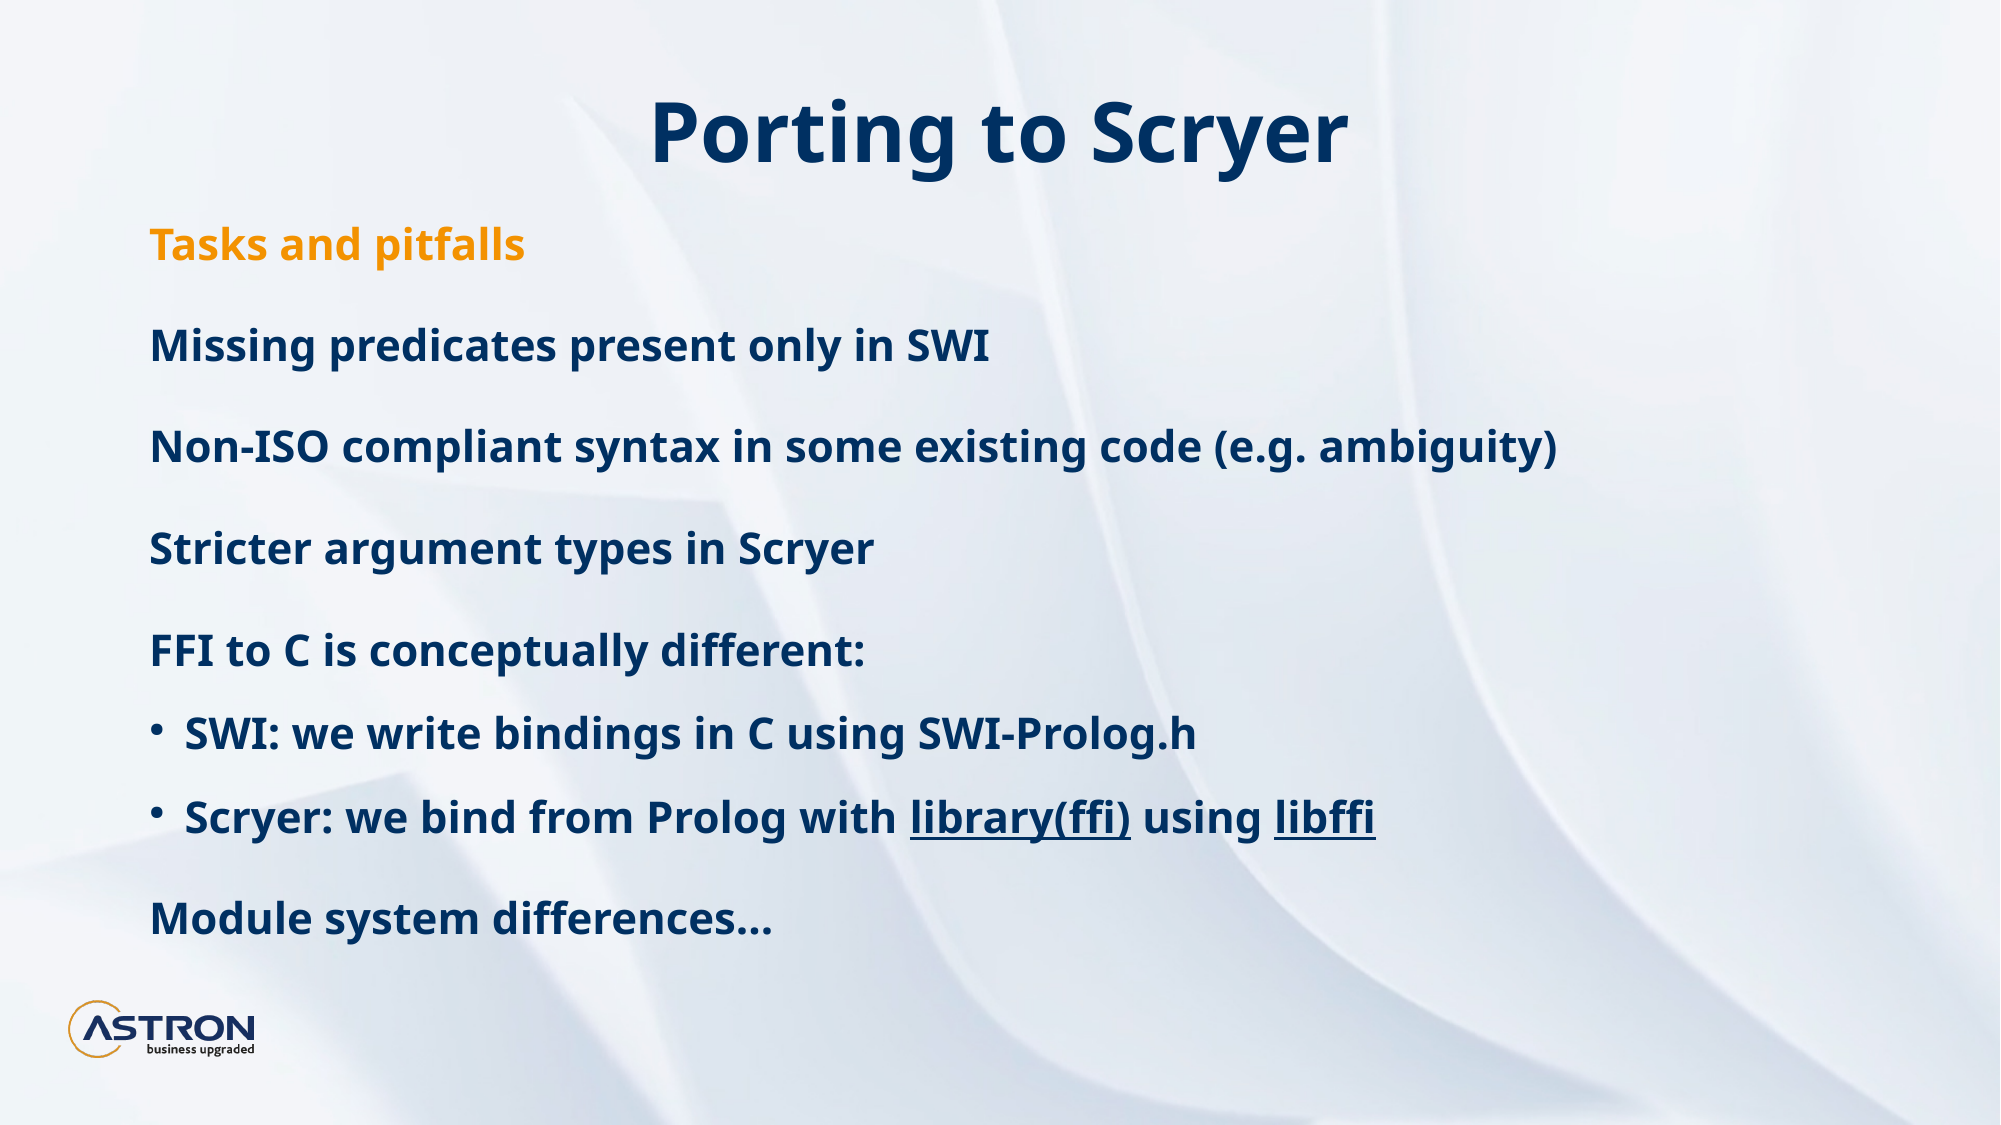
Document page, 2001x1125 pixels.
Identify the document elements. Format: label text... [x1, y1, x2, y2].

title Porting to Scryer [133, 112, 1867, 189]
text_box Tasks and pitfalls Missing predicates present only in SWI Non-ISO compliant syntax in some existing code (e.g. ambiguity) Stricter argument types in Scryer FFI to C is conceptually different: SWI: we write bindings in C using SWI-Prolog.h Scryer: we bind from Prolog with library(ffi) using libffi Module system differences... [134, 224, 1866, 938]
picture [0, 0, 2000, 1125]
